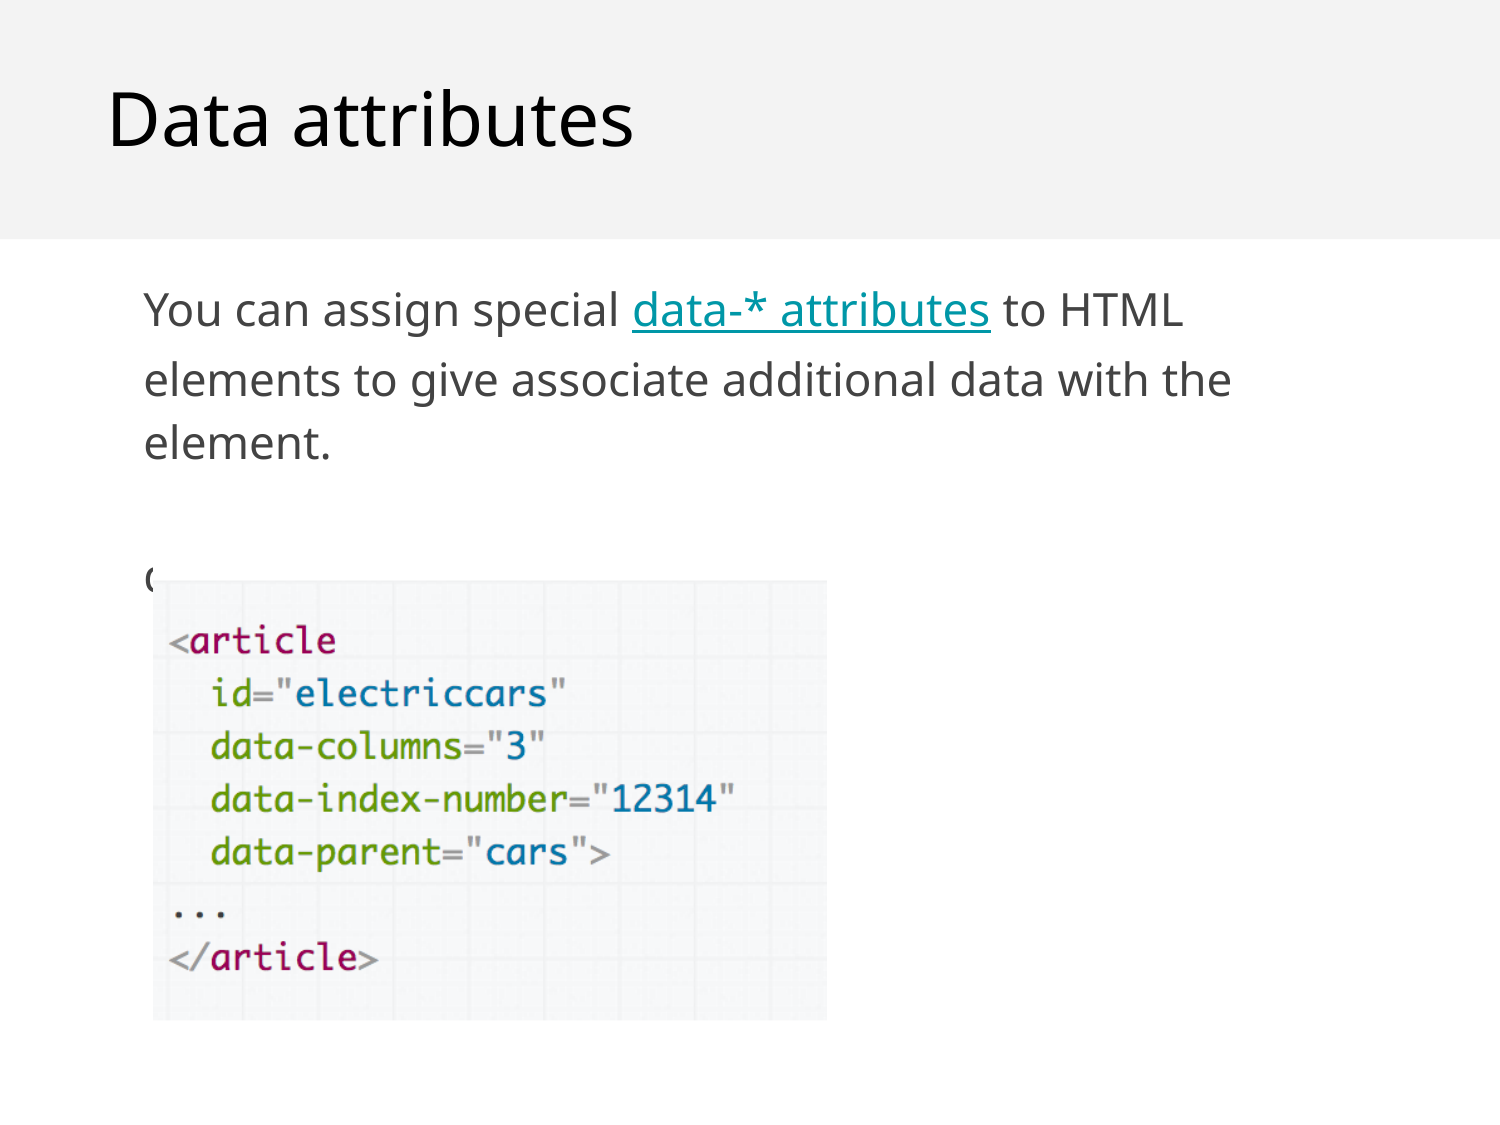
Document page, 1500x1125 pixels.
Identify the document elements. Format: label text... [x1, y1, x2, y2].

picture [153, 553, 827, 1028]
title Data attributes [91, 56, 1335, 183]
list You can assign special data-* attributes to HTML elements to give associate additional data with the element. data-your-name="Your Value" [128, 255, 1372, 1004]
